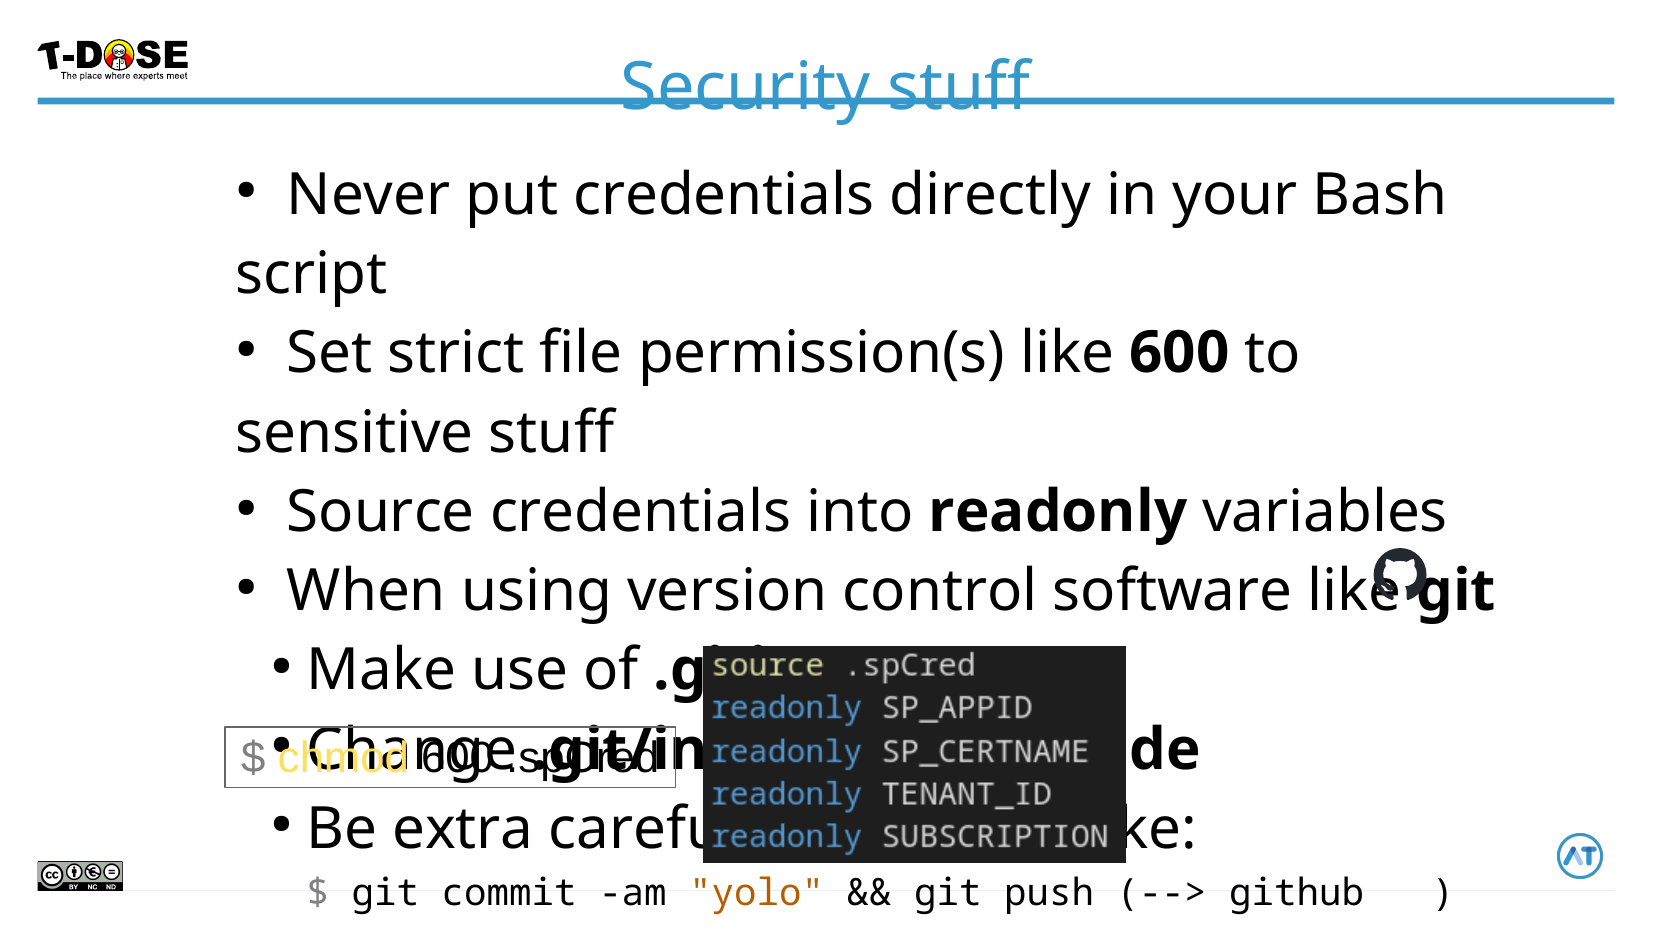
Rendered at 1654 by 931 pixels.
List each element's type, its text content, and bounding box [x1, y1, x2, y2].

picture [1373, 548, 1427, 601]
text_box Never put credentials directly in your Bash script Set strict file permission(s) like 600 to sensitive stuff Source credentials into readonly variables When using version control software like git Make use of .gitignore or.. Change .git/info/index/exclude Be extra carefull with things like: $ git commit -am "yolo" && git push (--> github ) [235, 152, 1501, 637]
picture [37, 861, 123, 891]
text_box Security stuff [37, 38, 1615, 106]
picture [1557, 833, 1603, 879]
text_box $ chmod 600 .spCred [225, 726, 676, 788]
picture [703, 646, 1126, 863]
